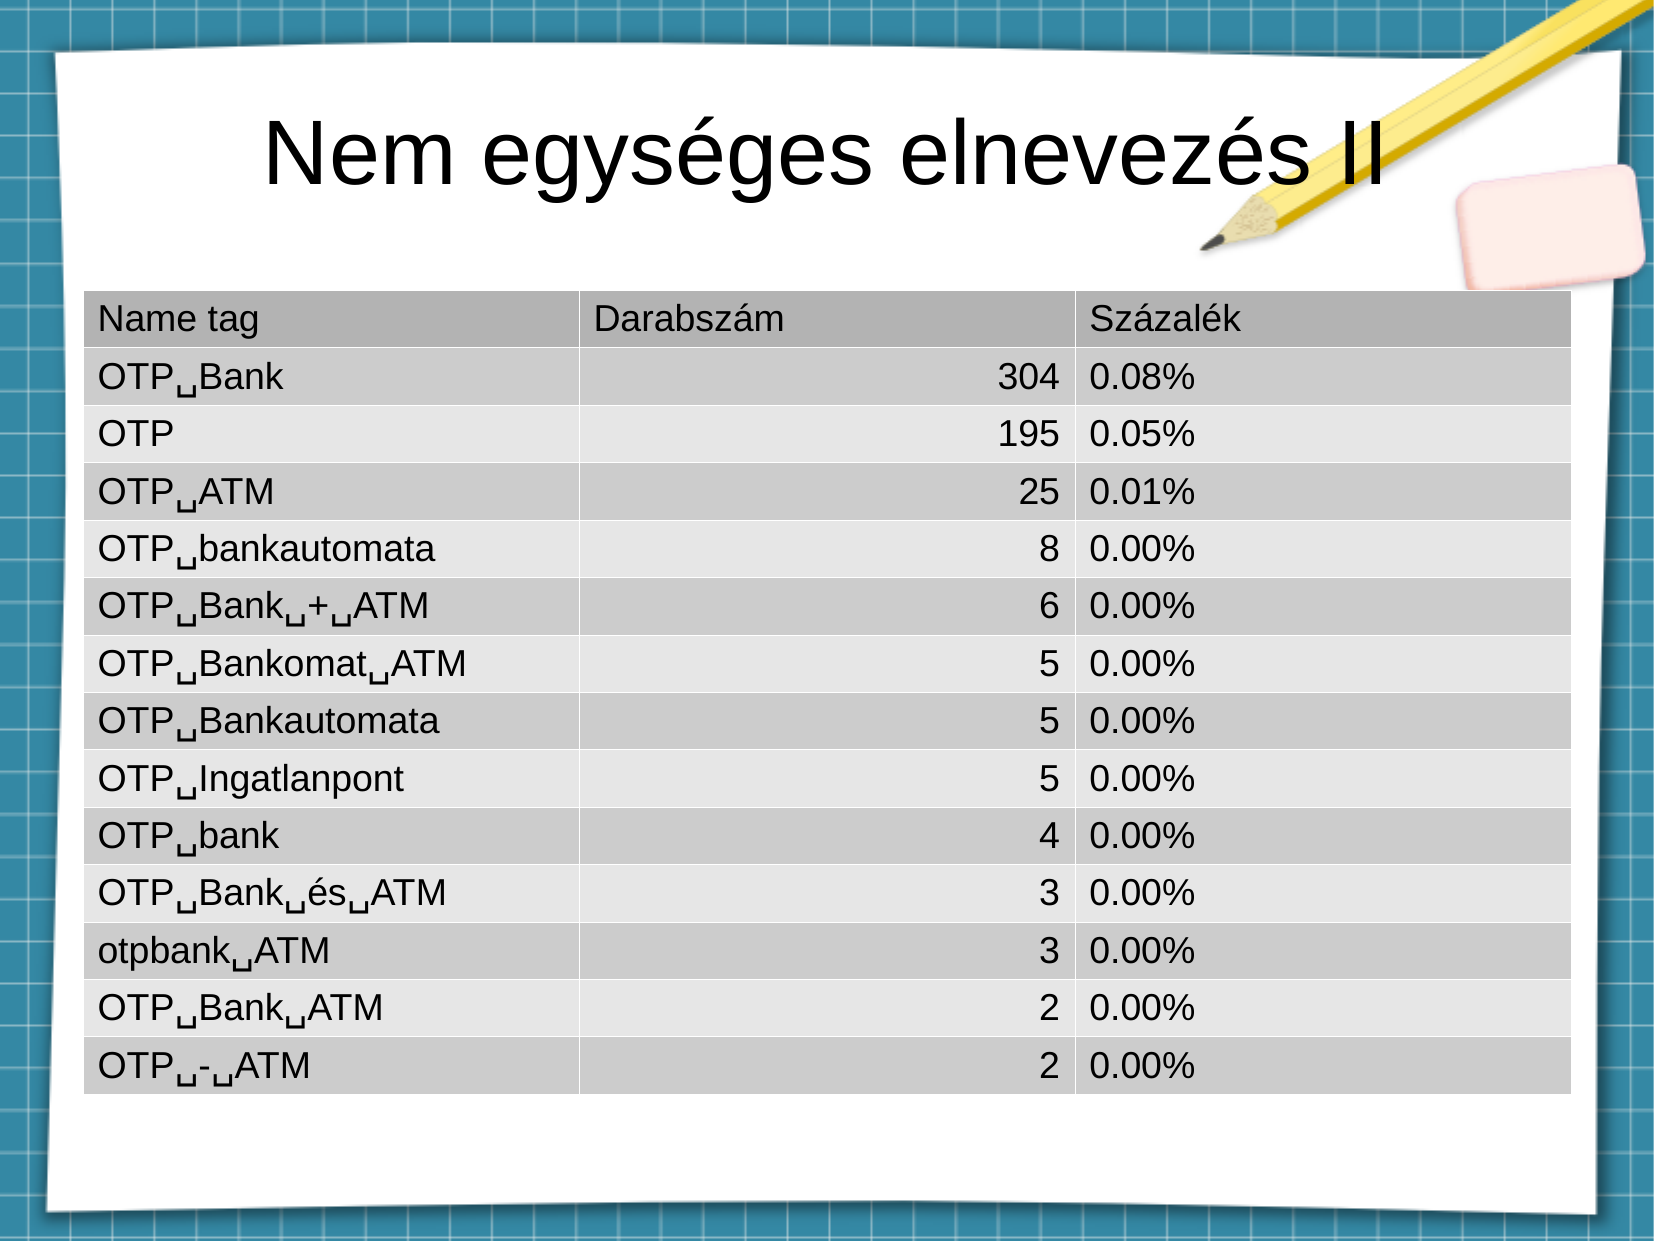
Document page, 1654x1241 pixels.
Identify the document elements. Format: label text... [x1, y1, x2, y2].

table_cell OTP␣Bank [84, 348, 579, 405]
table_cell OTP␣ATM [84, 463, 579, 520]
table_cell 0.00% [1076, 750, 1571, 807]
table_header Name tag [84, 291, 579, 347]
table_cell 4 [580, 808, 1075, 864]
table_cell 0.00% [1076, 980, 1571, 1036]
table_cell 5 [580, 636, 1075, 692]
table_header Százalék [1076, 291, 1571, 347]
table_cell 3 [580, 865, 1075, 922]
table_cell OTP␣bankautomata [84, 521, 579, 577]
table_cell OTP␣Ingatlanpont [84, 750, 579, 807]
table_cell 3 [580, 923, 1075, 979]
table_cell 0.00% [1076, 865, 1571, 922]
table_cell 0.00% [1076, 923, 1571, 979]
table_cell 0.08% [1076, 348, 1571, 405]
table_cell 5 [580, 693, 1075, 749]
table_cell 0.00% [1076, 578, 1571, 635]
table_cell 0.00% [1076, 521, 1571, 577]
table_cell 5 [580, 750, 1075, 807]
table_cell 0.00% [1076, 808, 1571, 864]
table_cell OTP␣Bankomat␣ATM [84, 636, 579, 692]
table_cell 0.00% [1076, 693, 1571, 749]
title Nem egységes elnevezés II [82, 49, 1571, 257]
picture [0, 0, 1654, 1241]
table_cell OTP␣-␣ATM [84, 1037, 579, 1094]
table_cell 8 [580, 521, 1075, 577]
table_cell OTP␣Bank␣és␣ATM [84, 865, 579, 922]
table_cell OTP [84, 406, 579, 462]
table_cell 2 [580, 1037, 1075, 1094]
table_cell 2 [580, 980, 1075, 1036]
table_cell 304 [580, 348, 1075, 405]
table_cell OTP␣bank [84, 808, 579, 864]
table_cell OTP␣Bank␣+␣ATM [84, 578, 579, 635]
table_cell otpbank␣ATM [84, 923, 579, 979]
table_cell 0.01% [1076, 463, 1571, 520]
table_cell 0.00% [1076, 1037, 1571, 1094]
table_cell 195 [580, 406, 1075, 462]
table_cell OTP␣Bankautomata [84, 693, 579, 749]
table_cell 6 [580, 578, 1075, 635]
table_cell OTP␣Bank␣ATM [84, 980, 579, 1036]
table_cell 0.00% [1076, 636, 1571, 692]
table_cell 25 [580, 463, 1075, 520]
table_header Darabszám [580, 291, 1075, 347]
table_cell 0.05% [1076, 406, 1571, 462]
